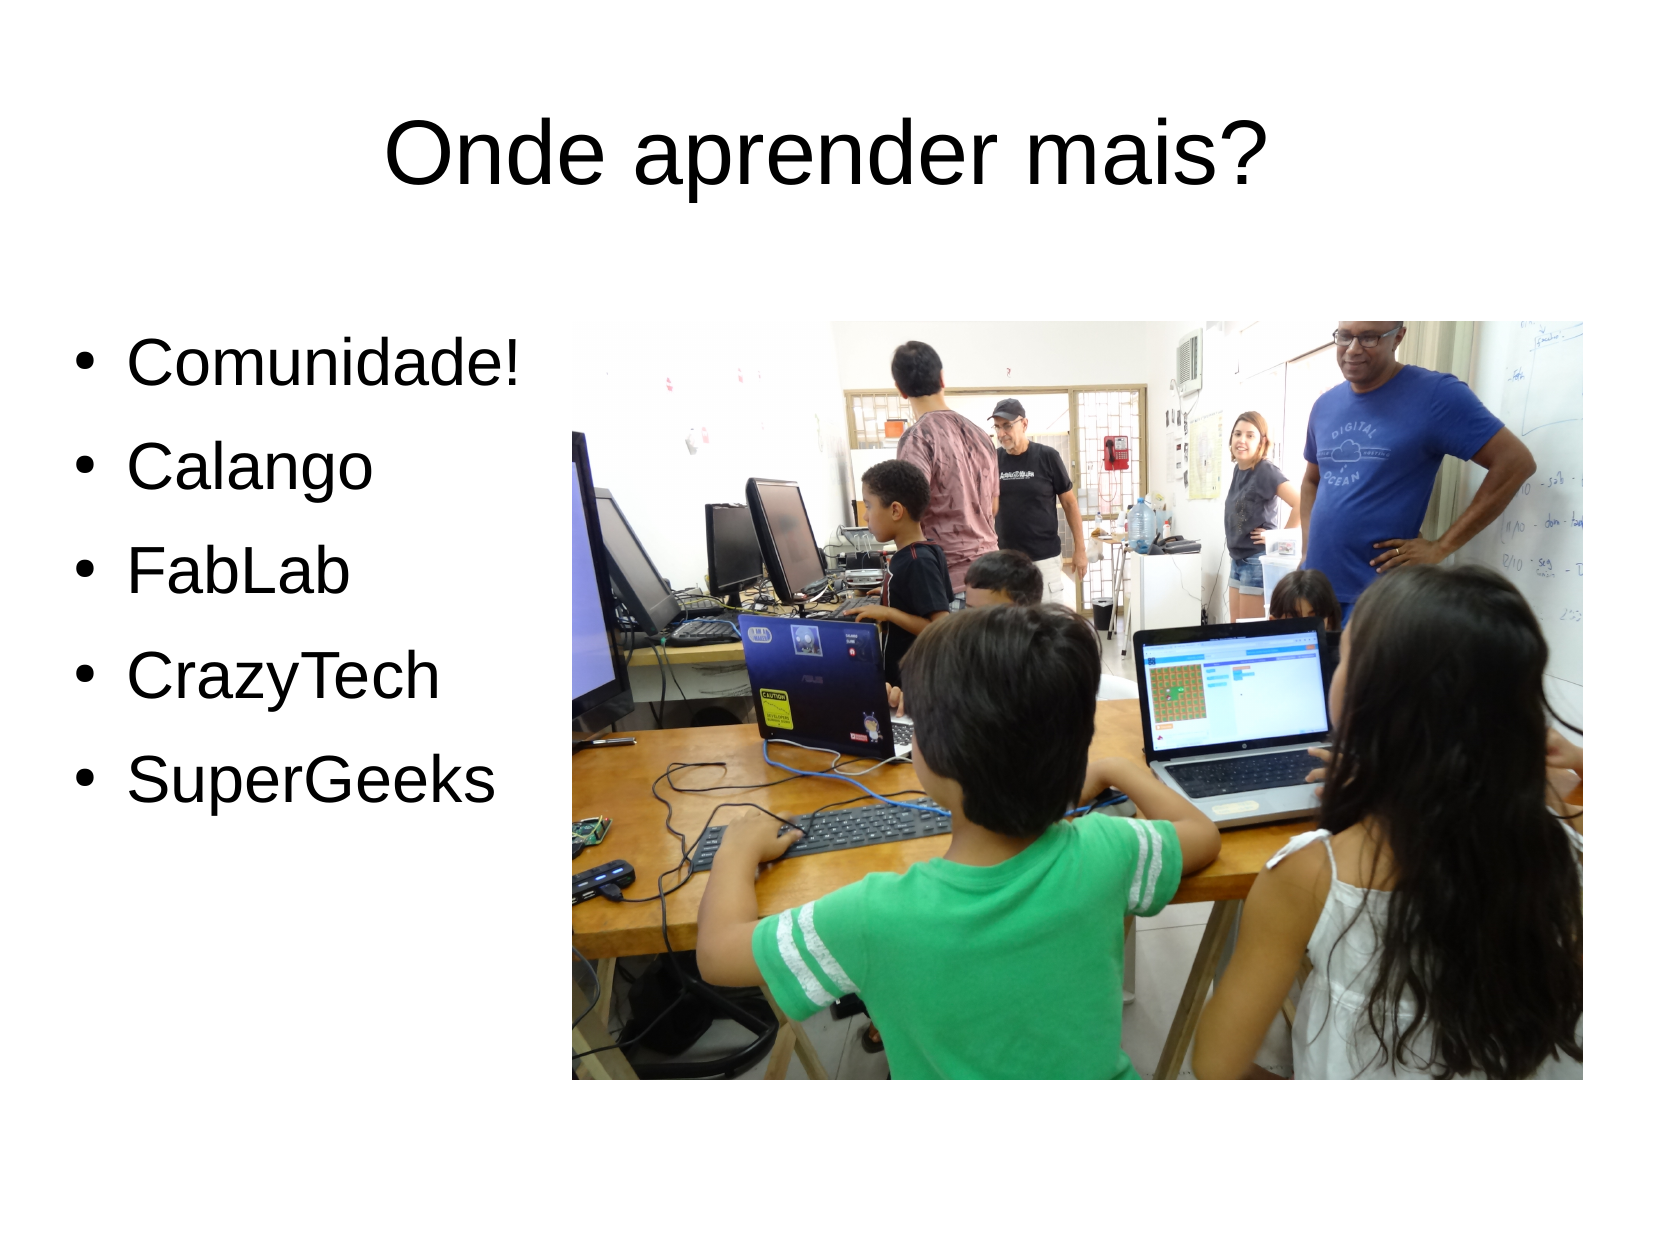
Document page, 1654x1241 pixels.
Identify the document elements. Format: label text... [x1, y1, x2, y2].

picture [572, 321, 1583, 1080]
list Comunidade! Calango FabLab CrazyTech SuperGeeks [55, 324, 572, 1044]
title Onde aprender mais? [82, 49, 1571, 257]
